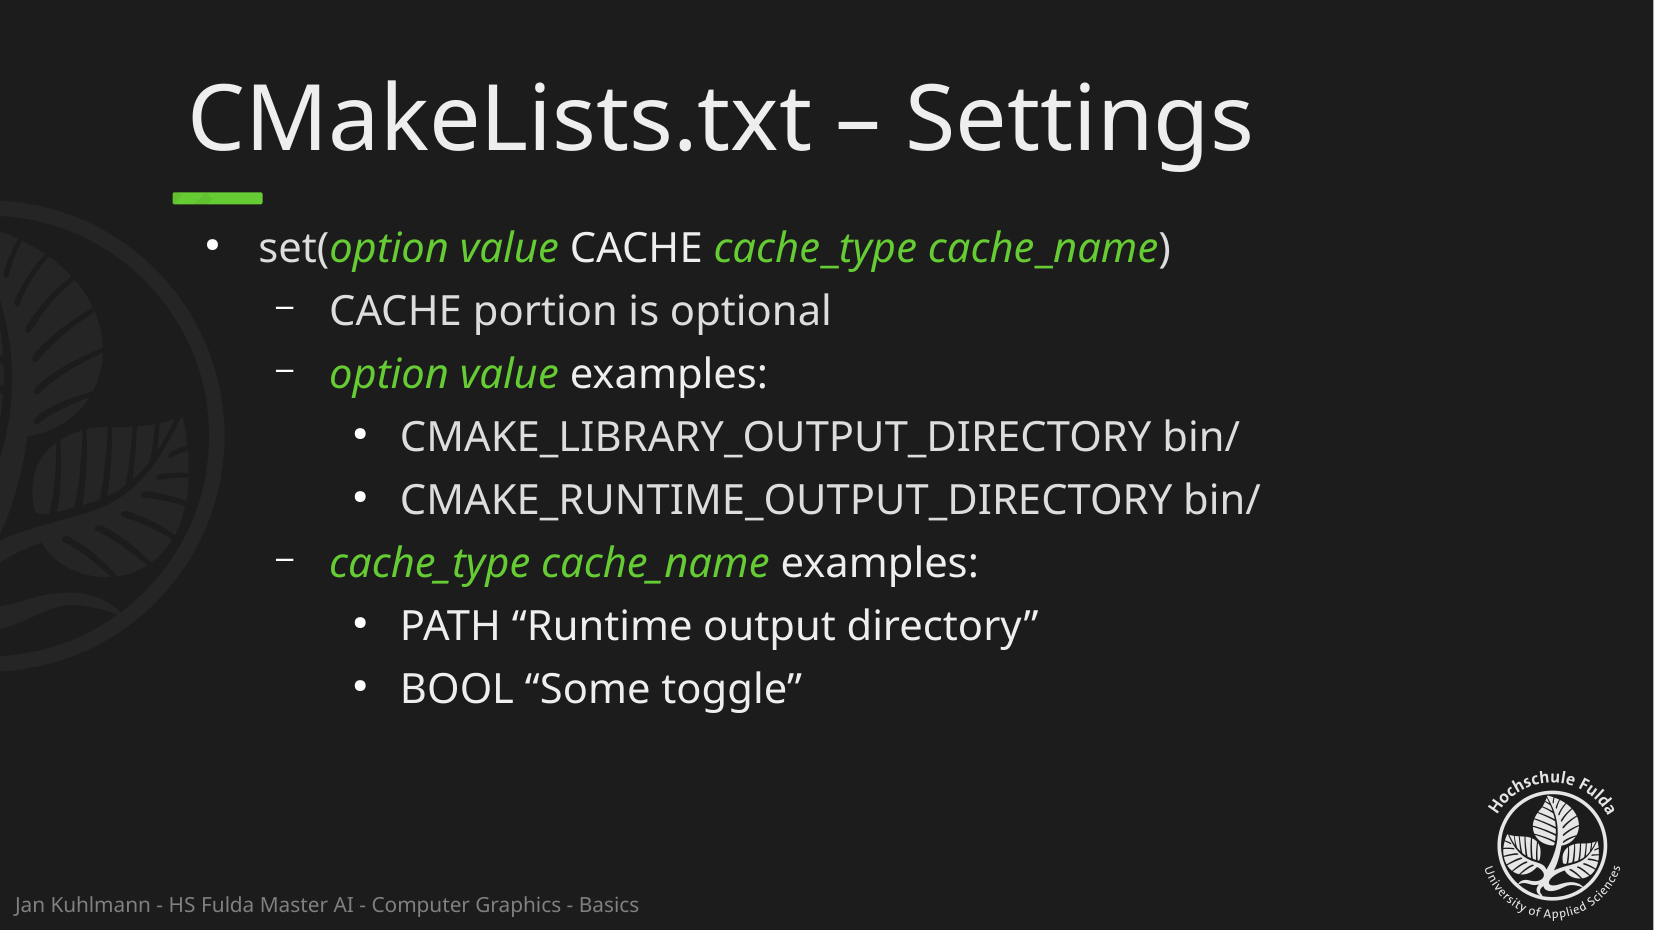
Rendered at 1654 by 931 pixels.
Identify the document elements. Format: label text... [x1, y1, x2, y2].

list set(option value CACHE cache_type cache_name) CACHE portion is optional option value examples: CMAKE_LIBRARY_OUTPUT_DIRECTORY bin/ CMAKE_RUNTIME_OUTPUT_DIRECTORY bin/ cache_type cache_name examples: PATH “Runtime output directory” BOOL “Some toggle” [187, 217, 1571, 758]
picture [1485, 771, 1620, 921]
title CMakeLists.txt – Settings [187, 37, 1571, 193]
